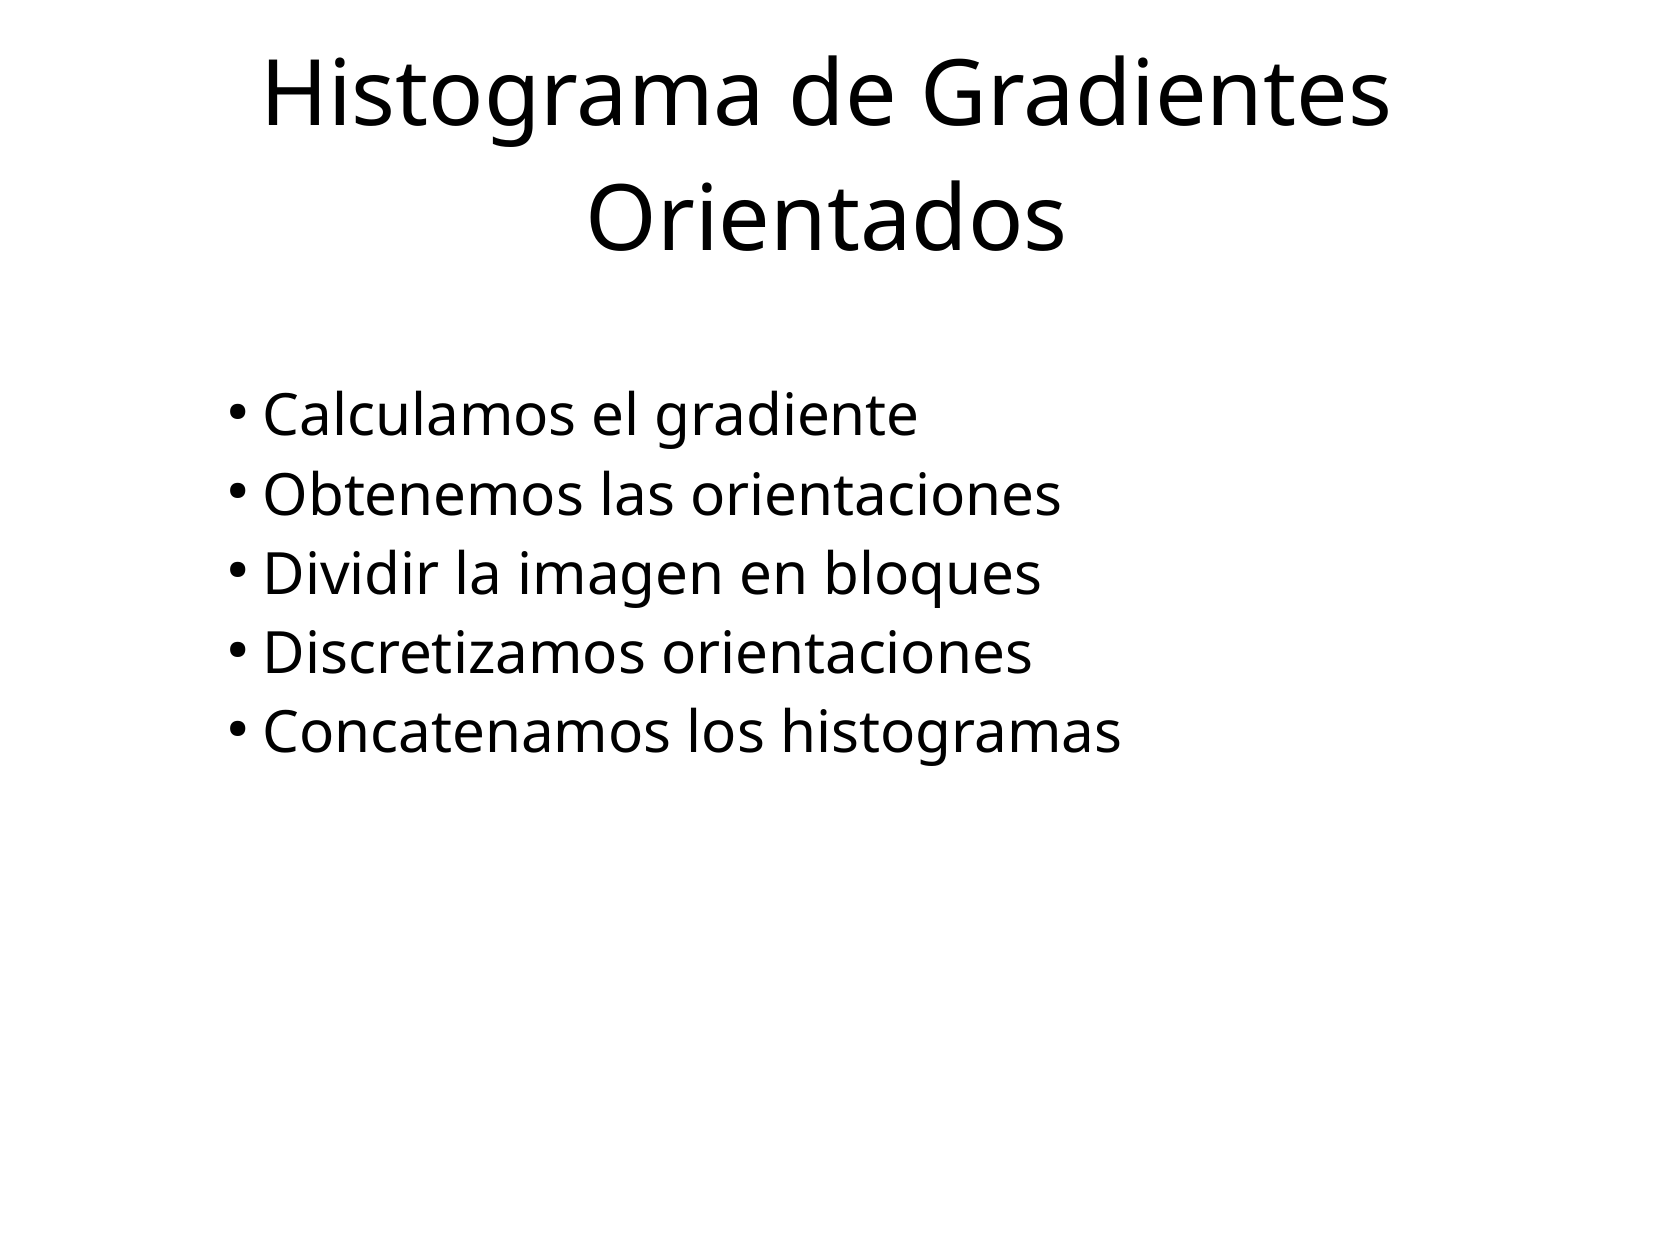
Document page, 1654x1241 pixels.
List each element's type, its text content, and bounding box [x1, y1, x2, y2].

title Histograma de Gradientes Orientados [82, 49, 1571, 257]
text_box Calculamos el gradiente Obtenemos las orientaciones Dividir la imagen en bloques Discretizamos orientaciones Concatenamos los histogramas [212, 366, 1382, 969]
